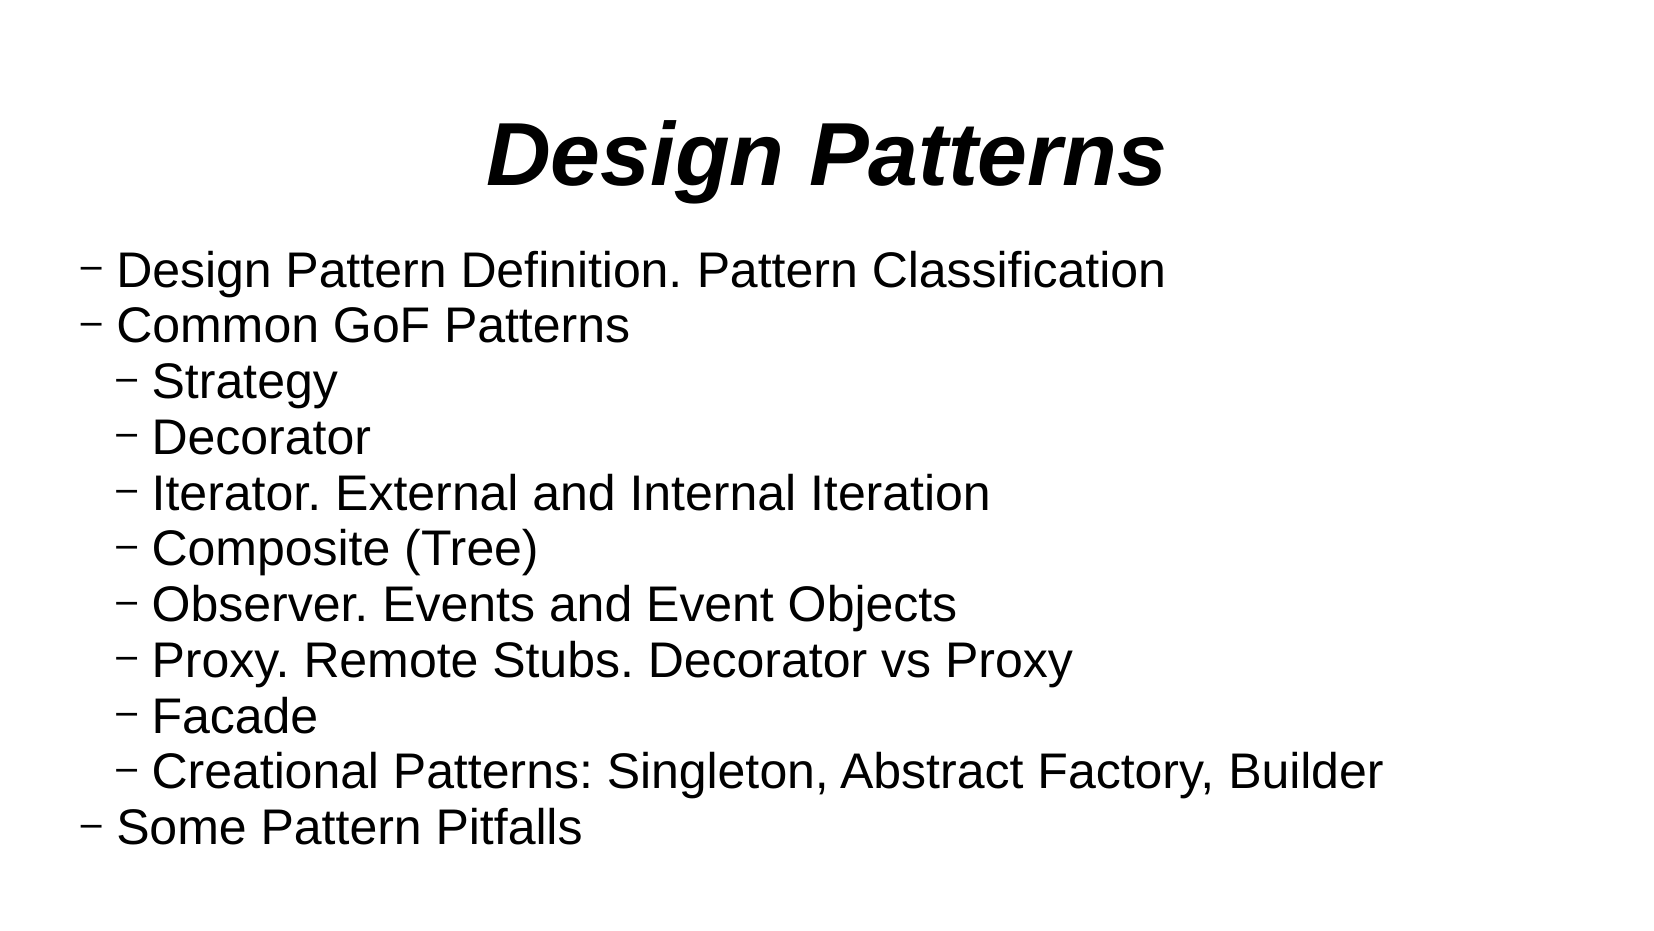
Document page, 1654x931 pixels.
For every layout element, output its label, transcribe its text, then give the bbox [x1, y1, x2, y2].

subtitle Design Pattern Definition. Pattern Classification Common GoF Patterns Strategy Decorator Iterator. External and Internal Iteration Сomposite (Tree) Observer. Events and Event Objects Proxy. Remote Stubs. Decorator vs Proxy Facade Creational Patterns: Singleton, Abstract Factory, Builder Some Pattern Pitfalls [80, 241, 1569, 856]
title Design Patterns [82, 76, 1571, 233]
